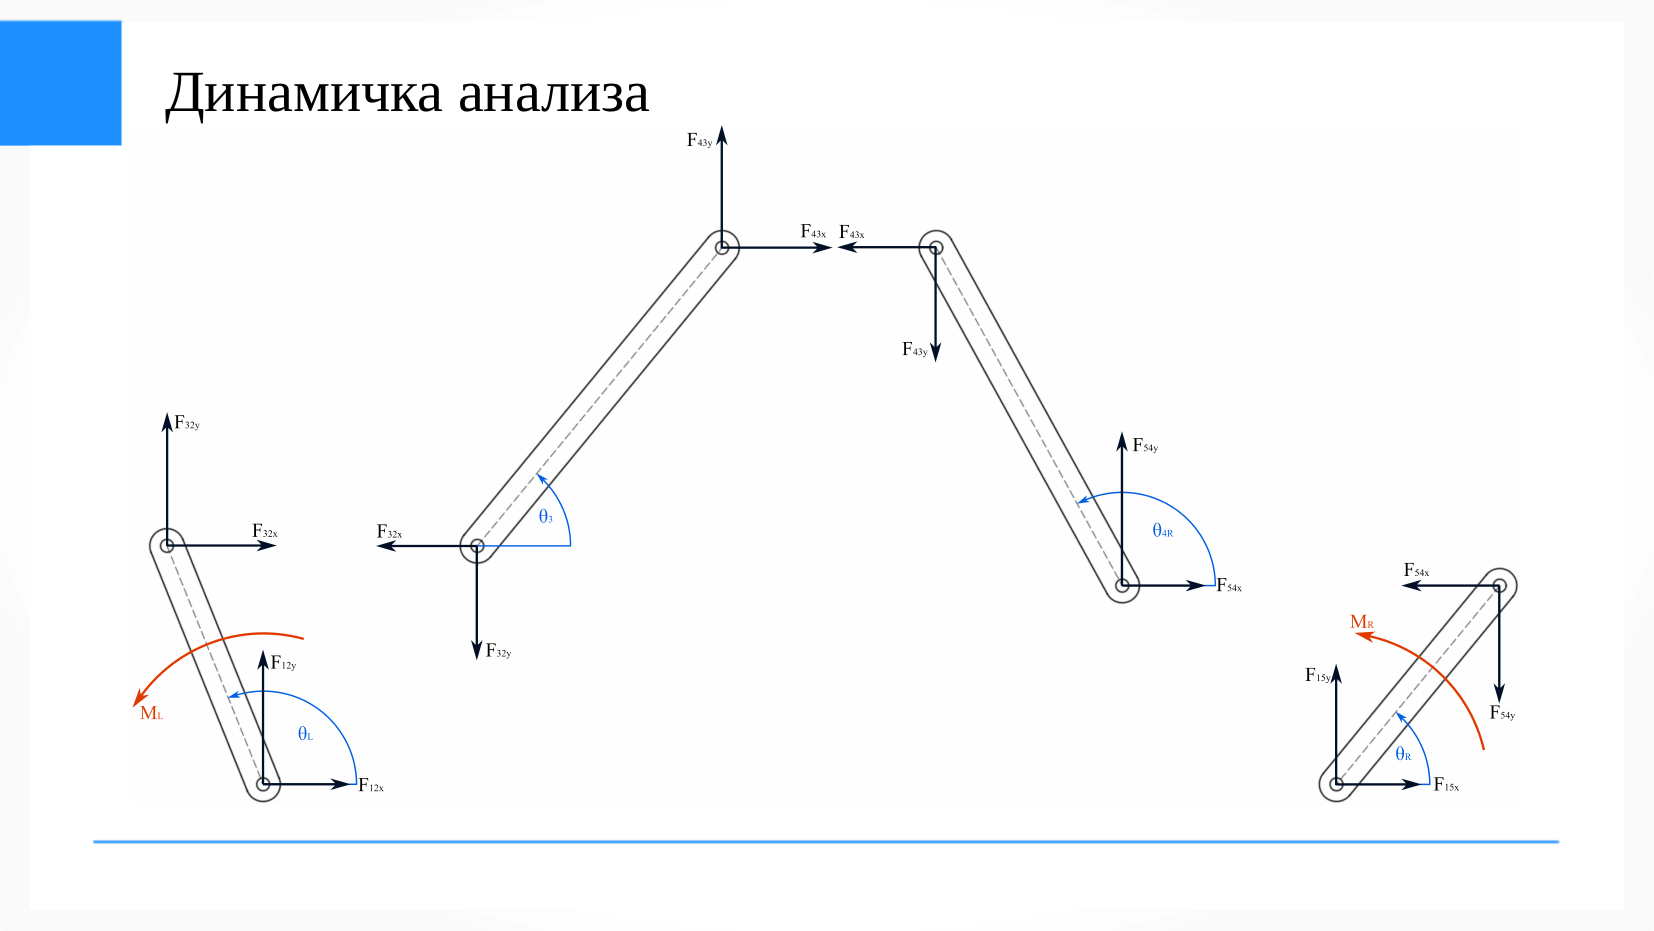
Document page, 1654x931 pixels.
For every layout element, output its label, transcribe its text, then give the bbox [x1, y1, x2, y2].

picture [0, 0, 1654, 931]
title Динамичка анализа [165, 10, 916, 125]
